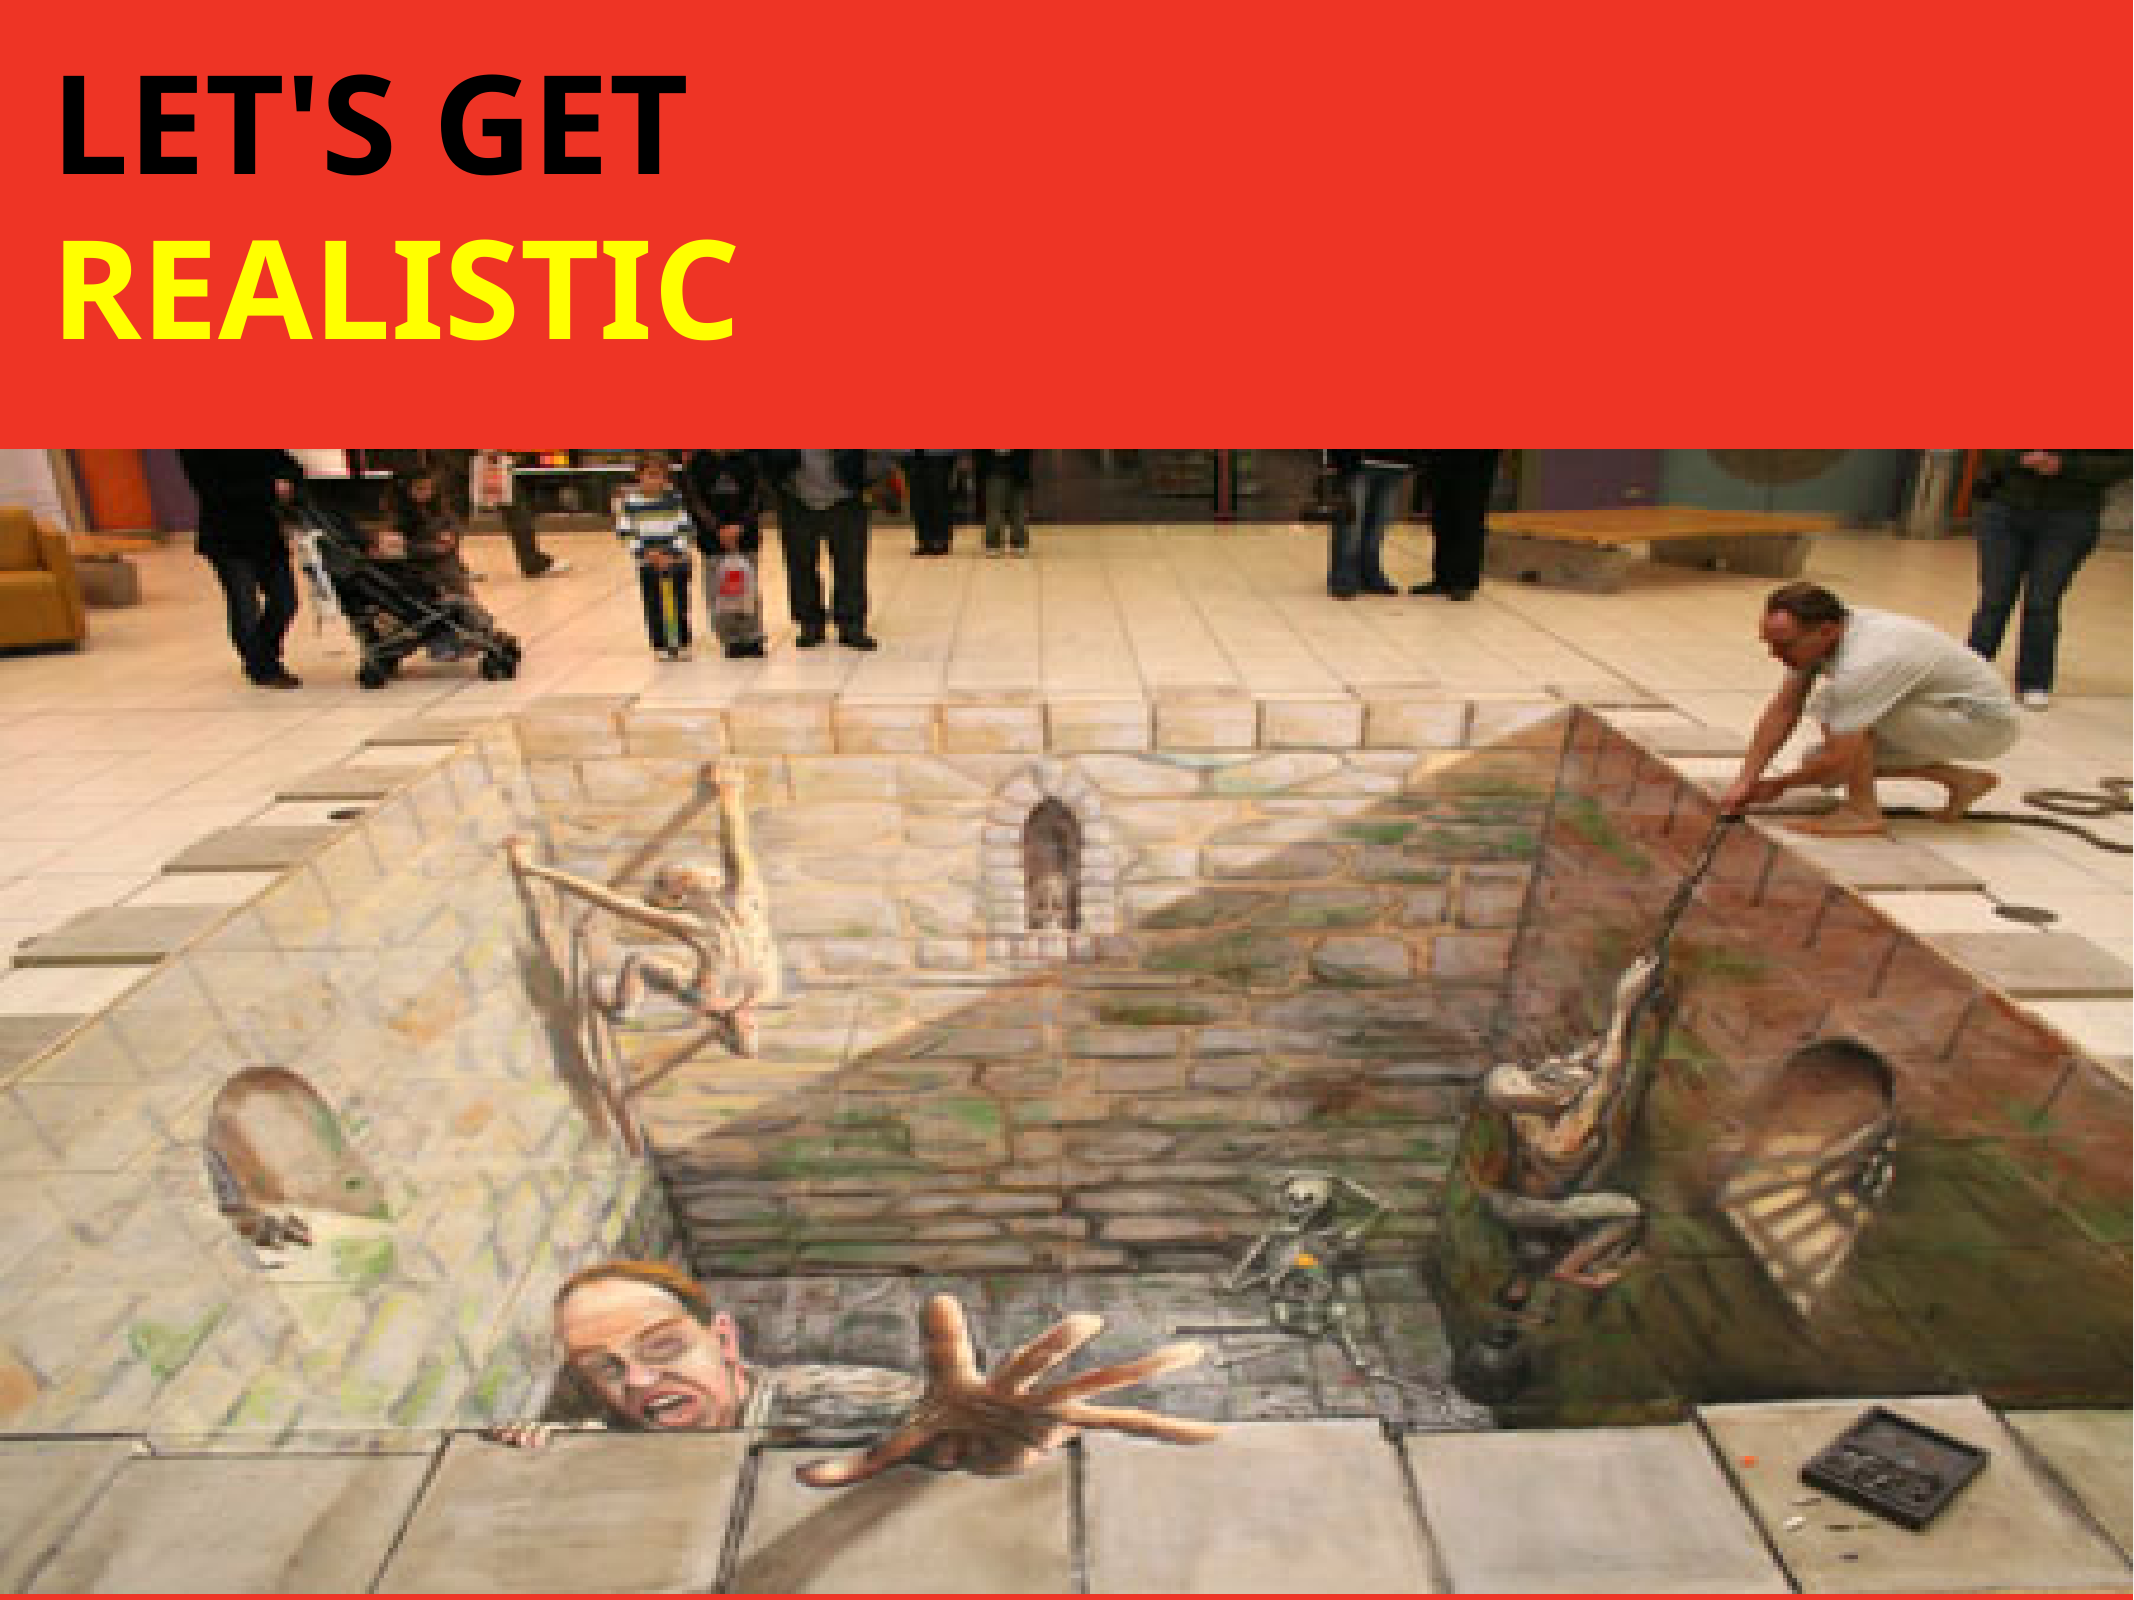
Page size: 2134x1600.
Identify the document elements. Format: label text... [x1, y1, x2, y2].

picture [0, 449, 2134, 1594]
text_box LET'S GET REALISTIC [41, 37, 2134, 449]
